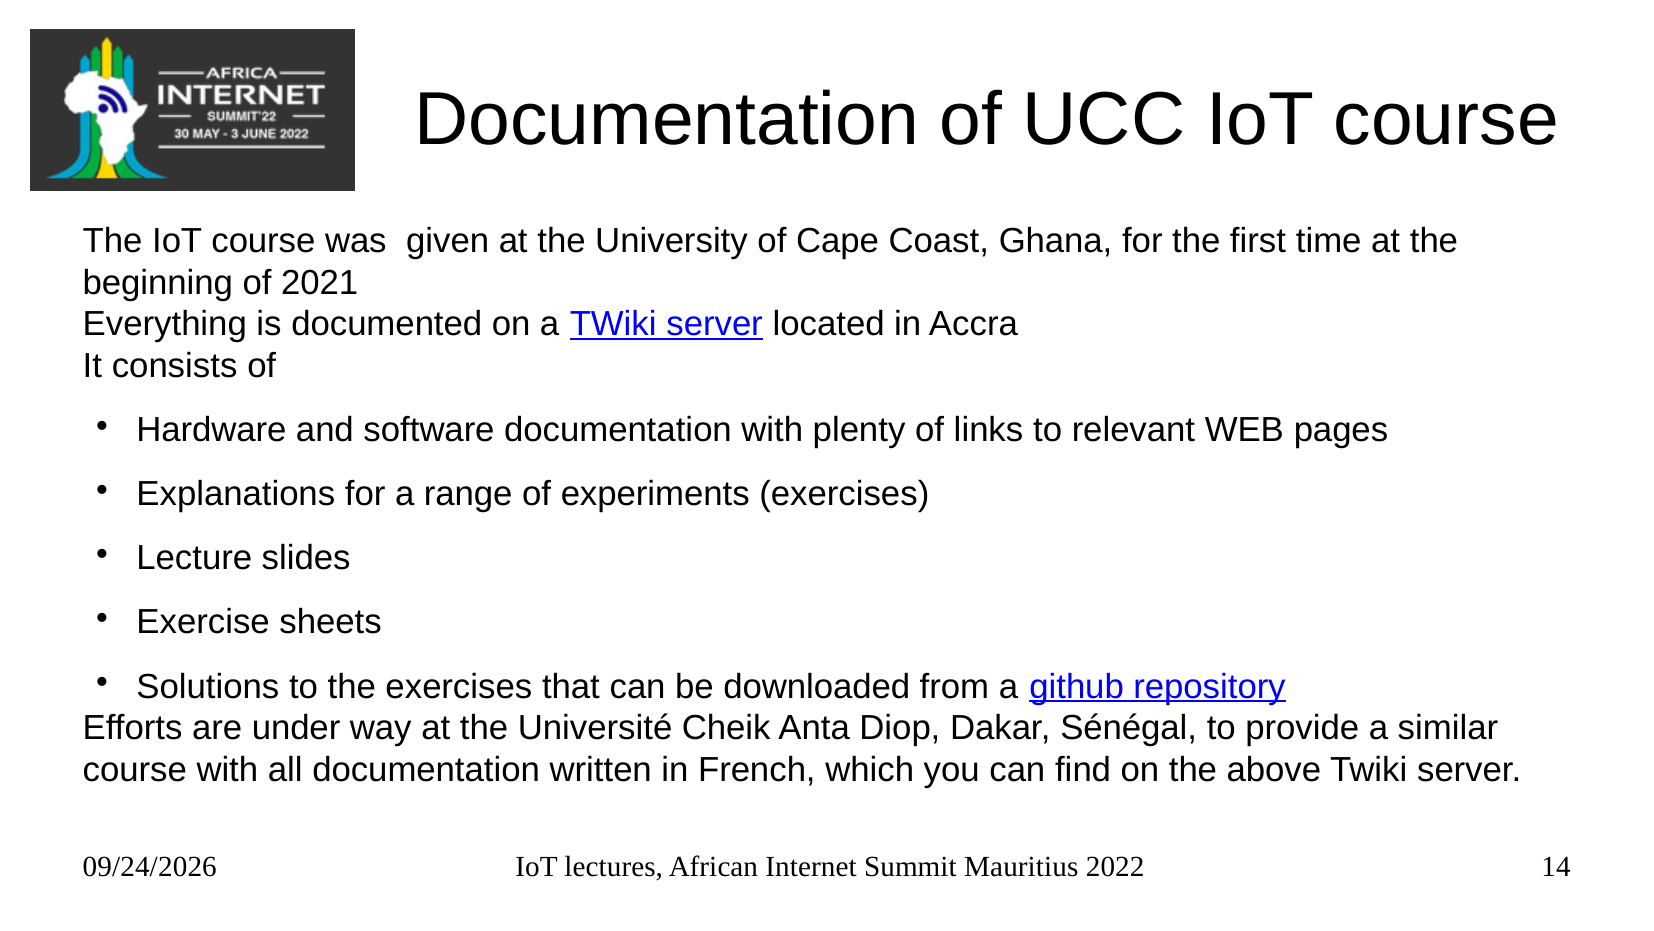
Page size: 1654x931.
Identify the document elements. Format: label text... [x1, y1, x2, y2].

title Documentation of UCC IoT course [403, 37, 1571, 193]
list The IoT course was given at the University of Cape Coast, Ghana, for the first time at the beginning of 2021 Everything is documented on a TWiki server located in Accra It consists of Hardware and software documentation with plenty of links to relevant WEB pages Explanations for a range of experiments (exercises) Lecture slides Exercise sheets Solutions to the exercises that can be downloaded from a github repository Efforts are under way at the Université Cheik Anta Diop, Dakar, Sénégal, to provide a similar course with all documentation written in French, which you can find on the above Twiki server. [82, 217, 1571, 827]
picture [30, 29, 355, 191]
